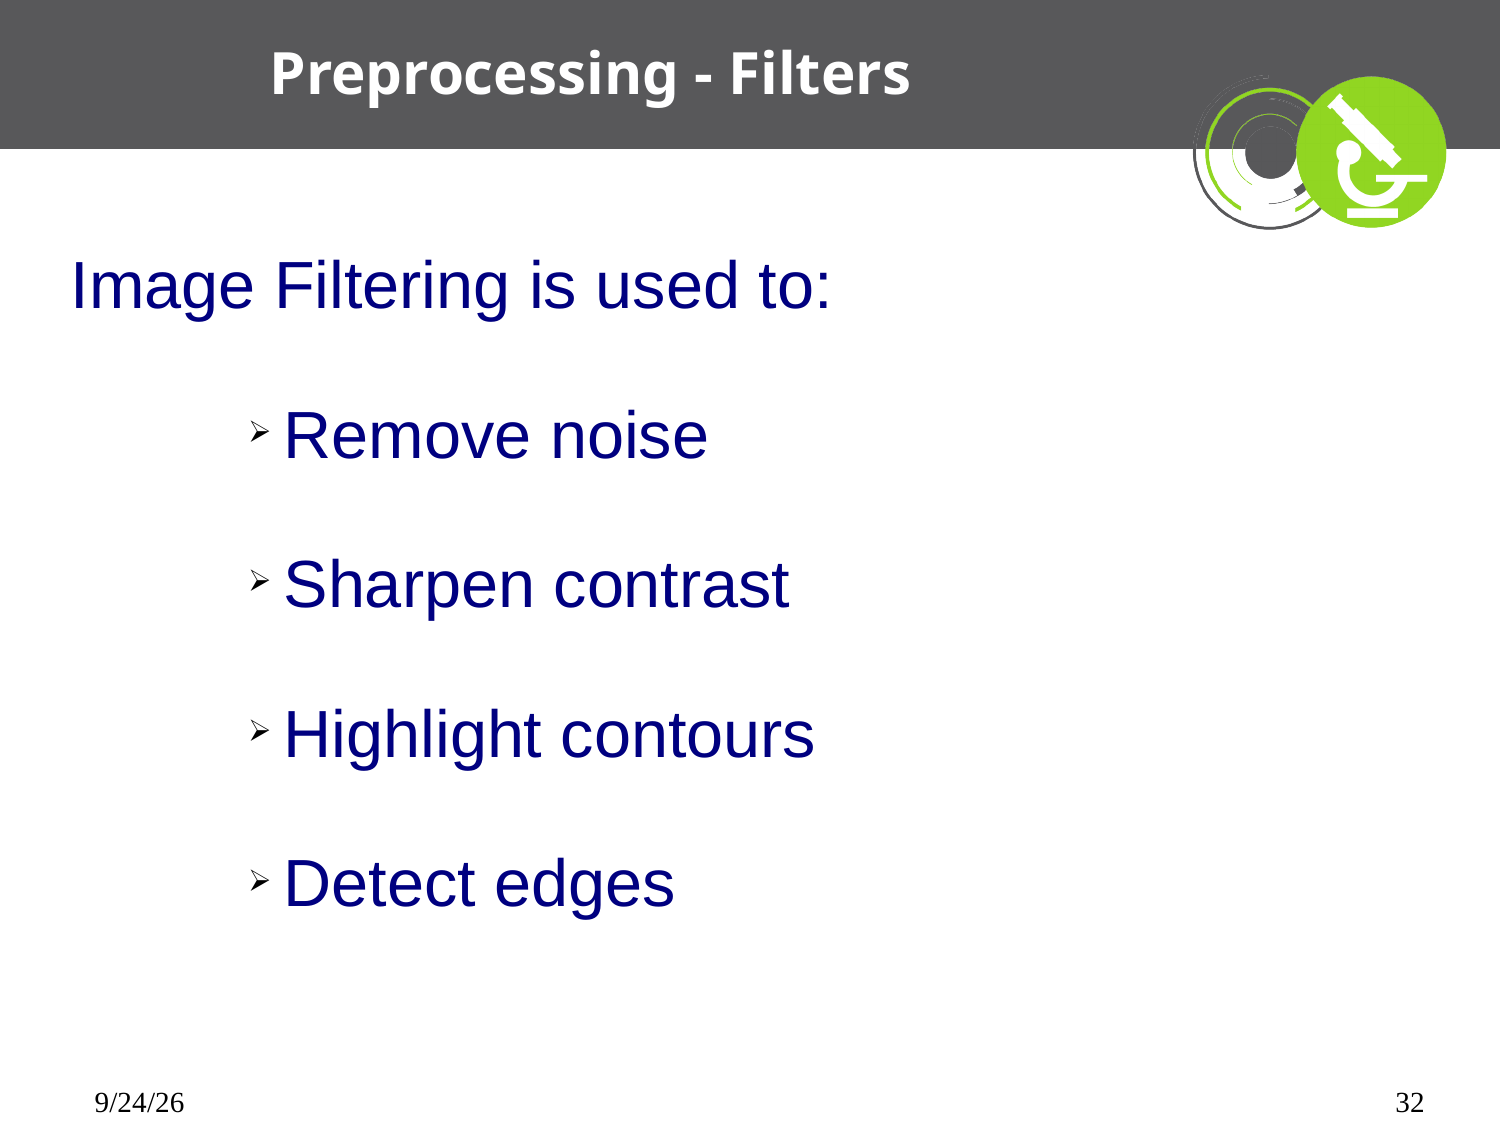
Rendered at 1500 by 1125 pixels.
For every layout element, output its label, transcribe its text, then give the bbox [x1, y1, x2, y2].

picture [1188, 69, 1453, 236]
title Preprocessing - Filters [0, 1, 1182, 142]
subtitle Image Filtering is used to: Remove noise Sharpen contrast Highlight contours Detect edges [70, 248, 1421, 922]
